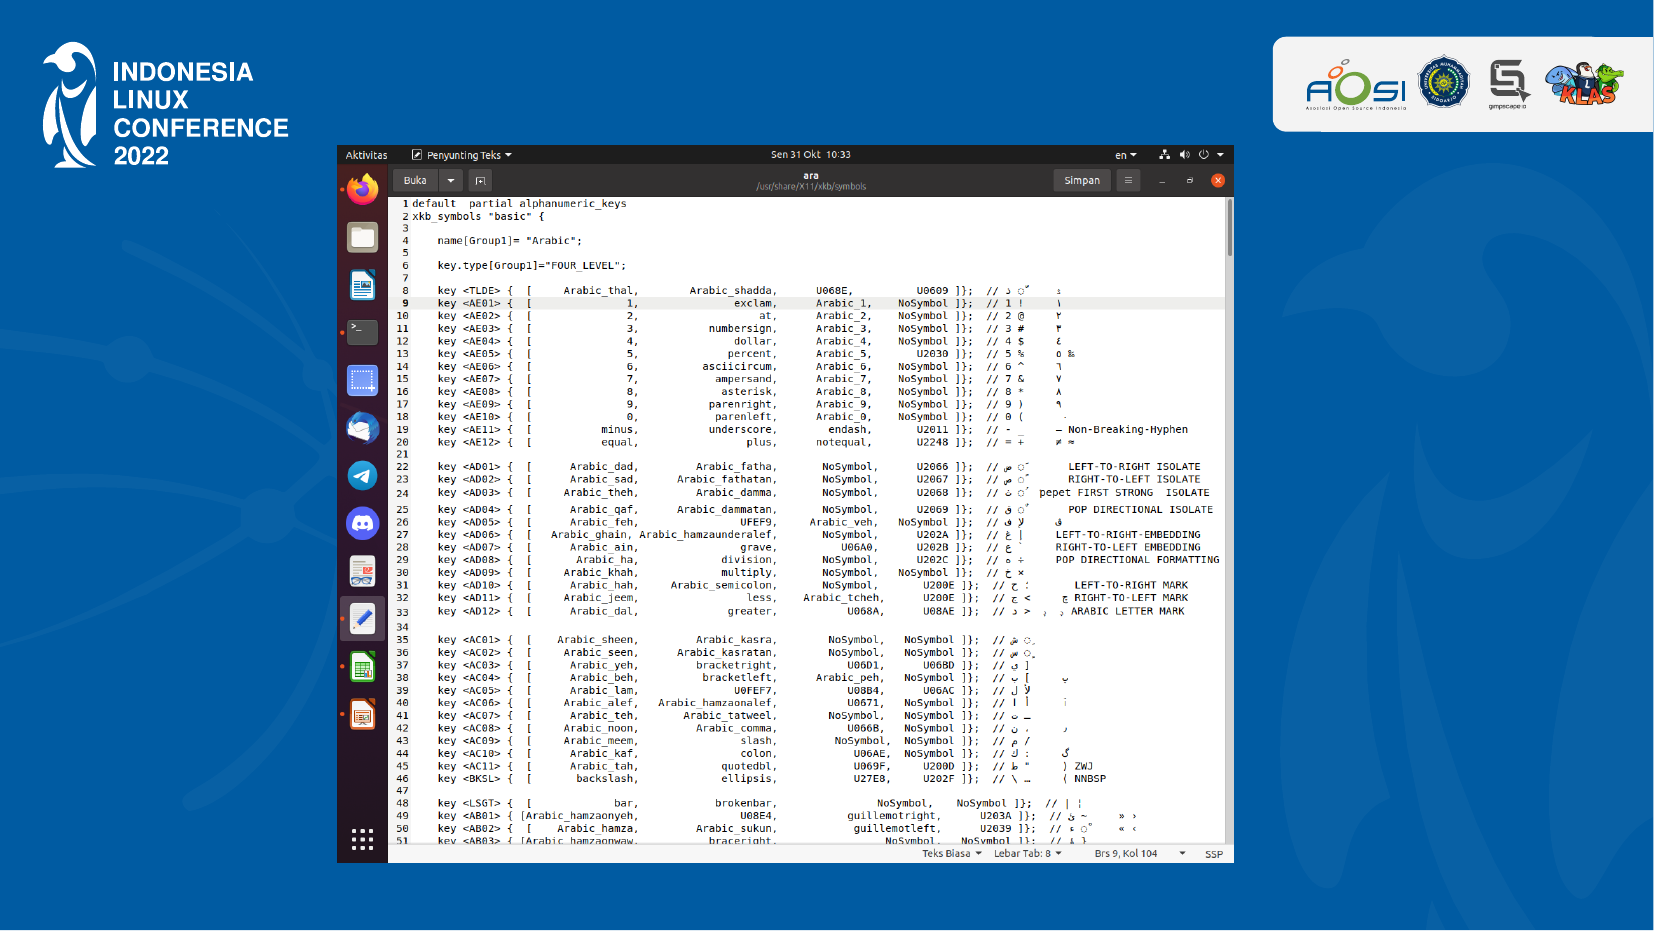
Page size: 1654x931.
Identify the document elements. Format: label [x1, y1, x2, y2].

picture [1545, 62, 1624, 105]
picture [337, 145, 1234, 863]
picture [1417, 54, 1471, 108]
